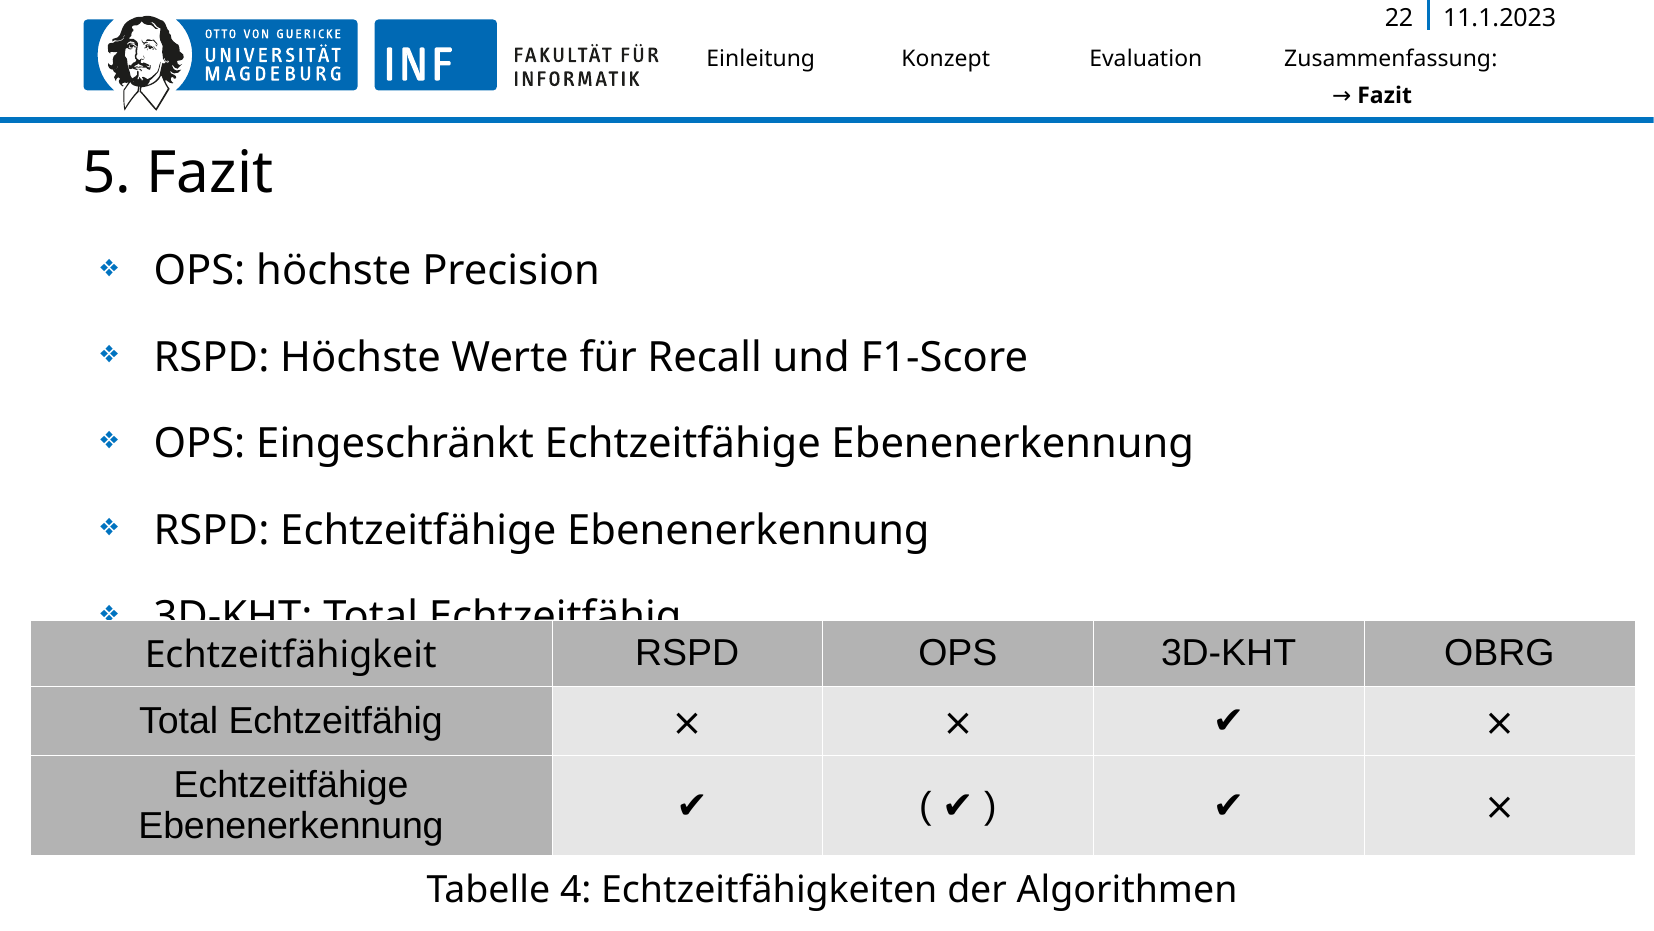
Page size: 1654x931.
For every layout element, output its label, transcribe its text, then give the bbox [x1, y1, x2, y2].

table_cell ✔ [1094, 687, 1364, 755]
table_cell ⨯ [553, 687, 822, 755]
table_cell ⨯ [1365, 687, 1635, 755]
table_cell ( ✔ ) [823, 756, 1093, 854]
table_cell ✔ [553, 756, 822, 854]
table_cell ⨯ [823, 687, 1093, 755]
table_header OBRG [1365, 621, 1635, 686]
title 5. Fazit [82, 129, 1571, 211]
table_header RSPD [553, 621, 822, 686]
table_header 3D-KHT [1094, 621, 1364, 686]
table_cell Total Echtzeitfähig [31, 687, 552, 755]
list OPS: höchste Precision RSPD: Höchste Werte für Recall und F1-Score OPS: Eingeschränkt Echtzeitfähige Ebenenerkennung RSPD: Echtzeitfähige Ebenenerkennung 3D-KHT: Total Echtzeitfähig [82, 240, 1571, 620]
table_header OPS [823, 621, 1093, 686]
table_cell ⨯ [1365, 756, 1635, 854]
table_header Echtzeitfähigkeit [31, 621, 552, 686]
table_cell ✔ [1094, 756, 1364, 854]
table_cell Echtzeitfähige Ebenenerkennung [31, 756, 552, 854]
text_box Tabelle 4: Echtzeitfähigkeiten der Algorithmen [30, 854, 1636, 914]
